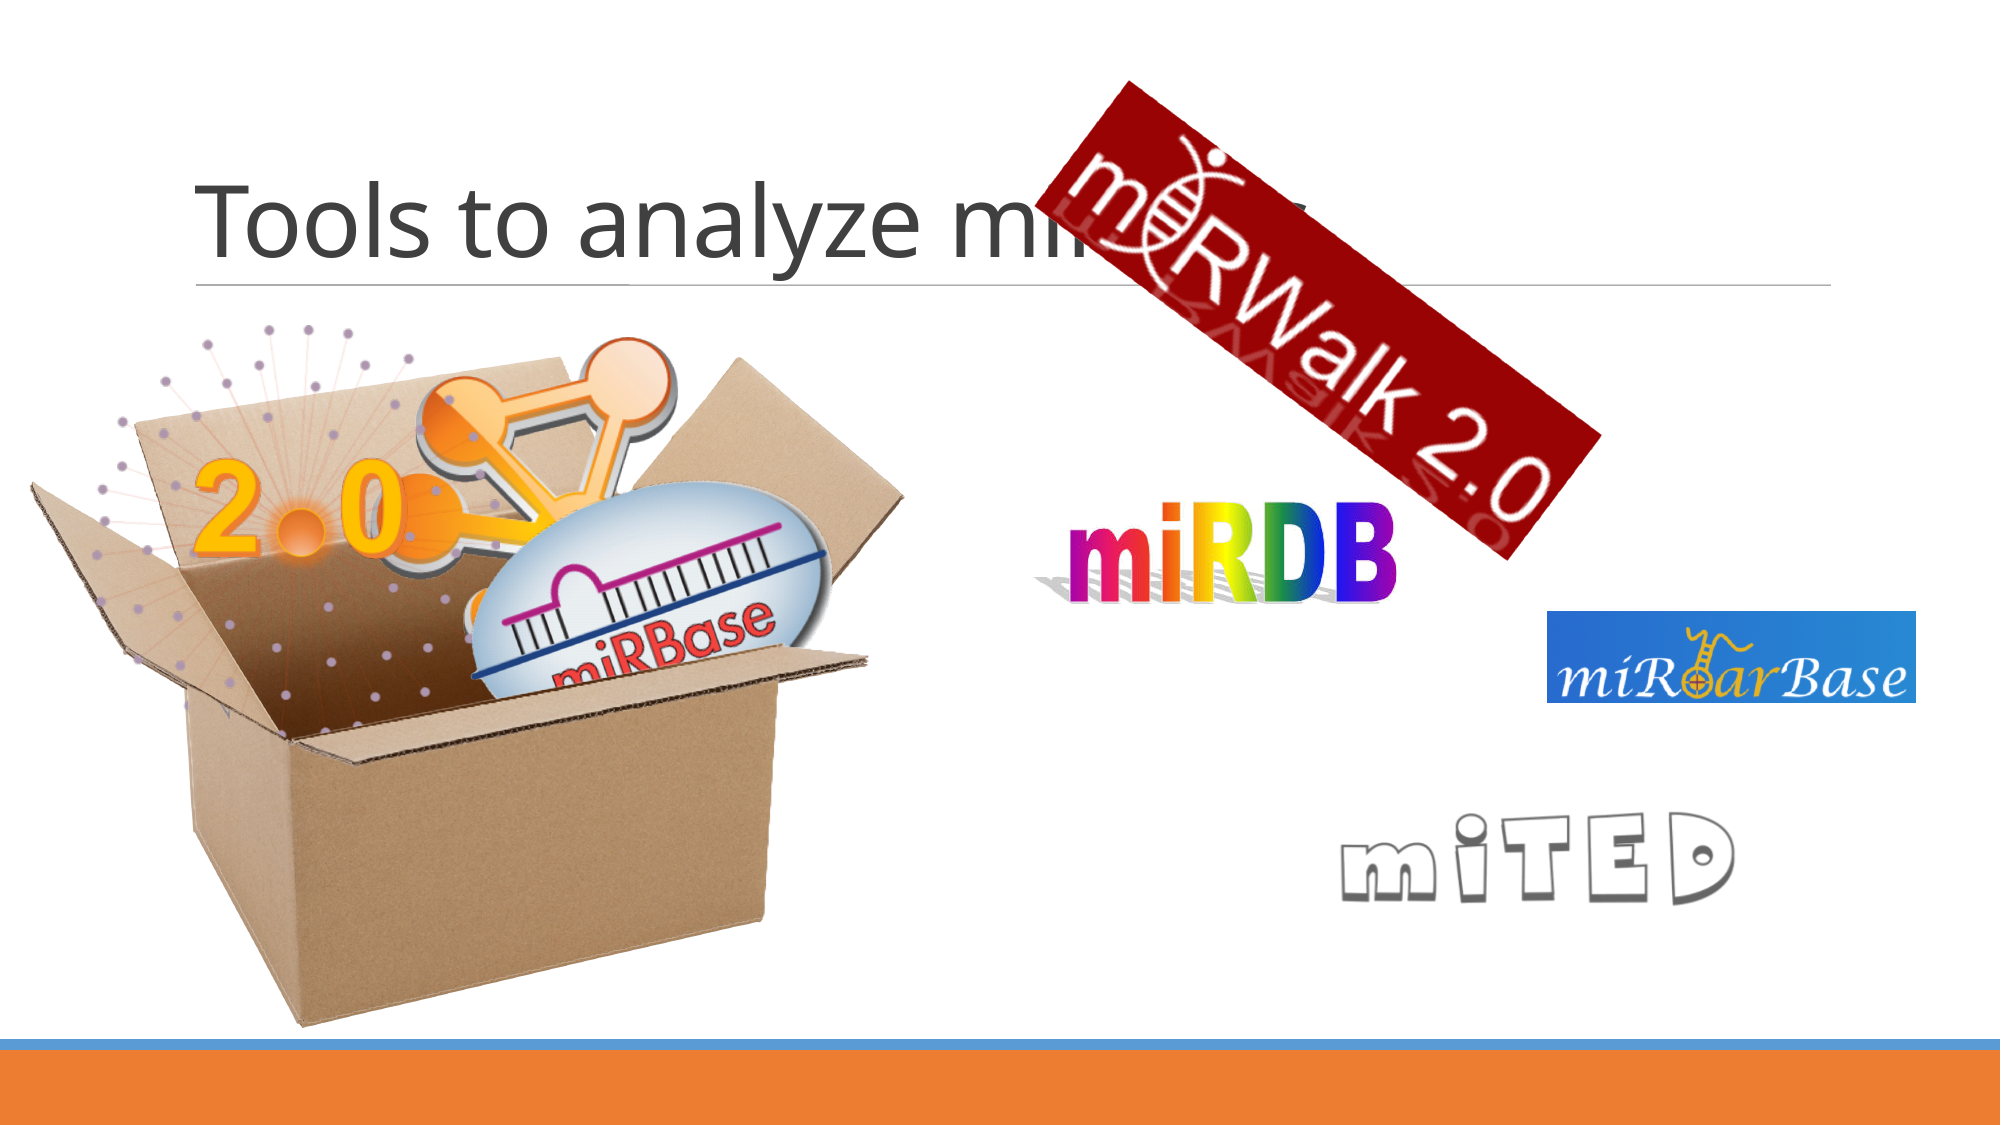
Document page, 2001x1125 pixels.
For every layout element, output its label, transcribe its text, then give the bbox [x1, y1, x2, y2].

picture [1320, 797, 1743, 925]
picture [1033, 501, 1397, 604]
text_box Tools to analyze miRNAs [180, 47, 1830, 285]
picture [1547, 611, 1916, 703]
text_box [32, 477, 882, 1024]
picture [1033, 79, 1602, 561]
picture [29, 324, 905, 1028]
